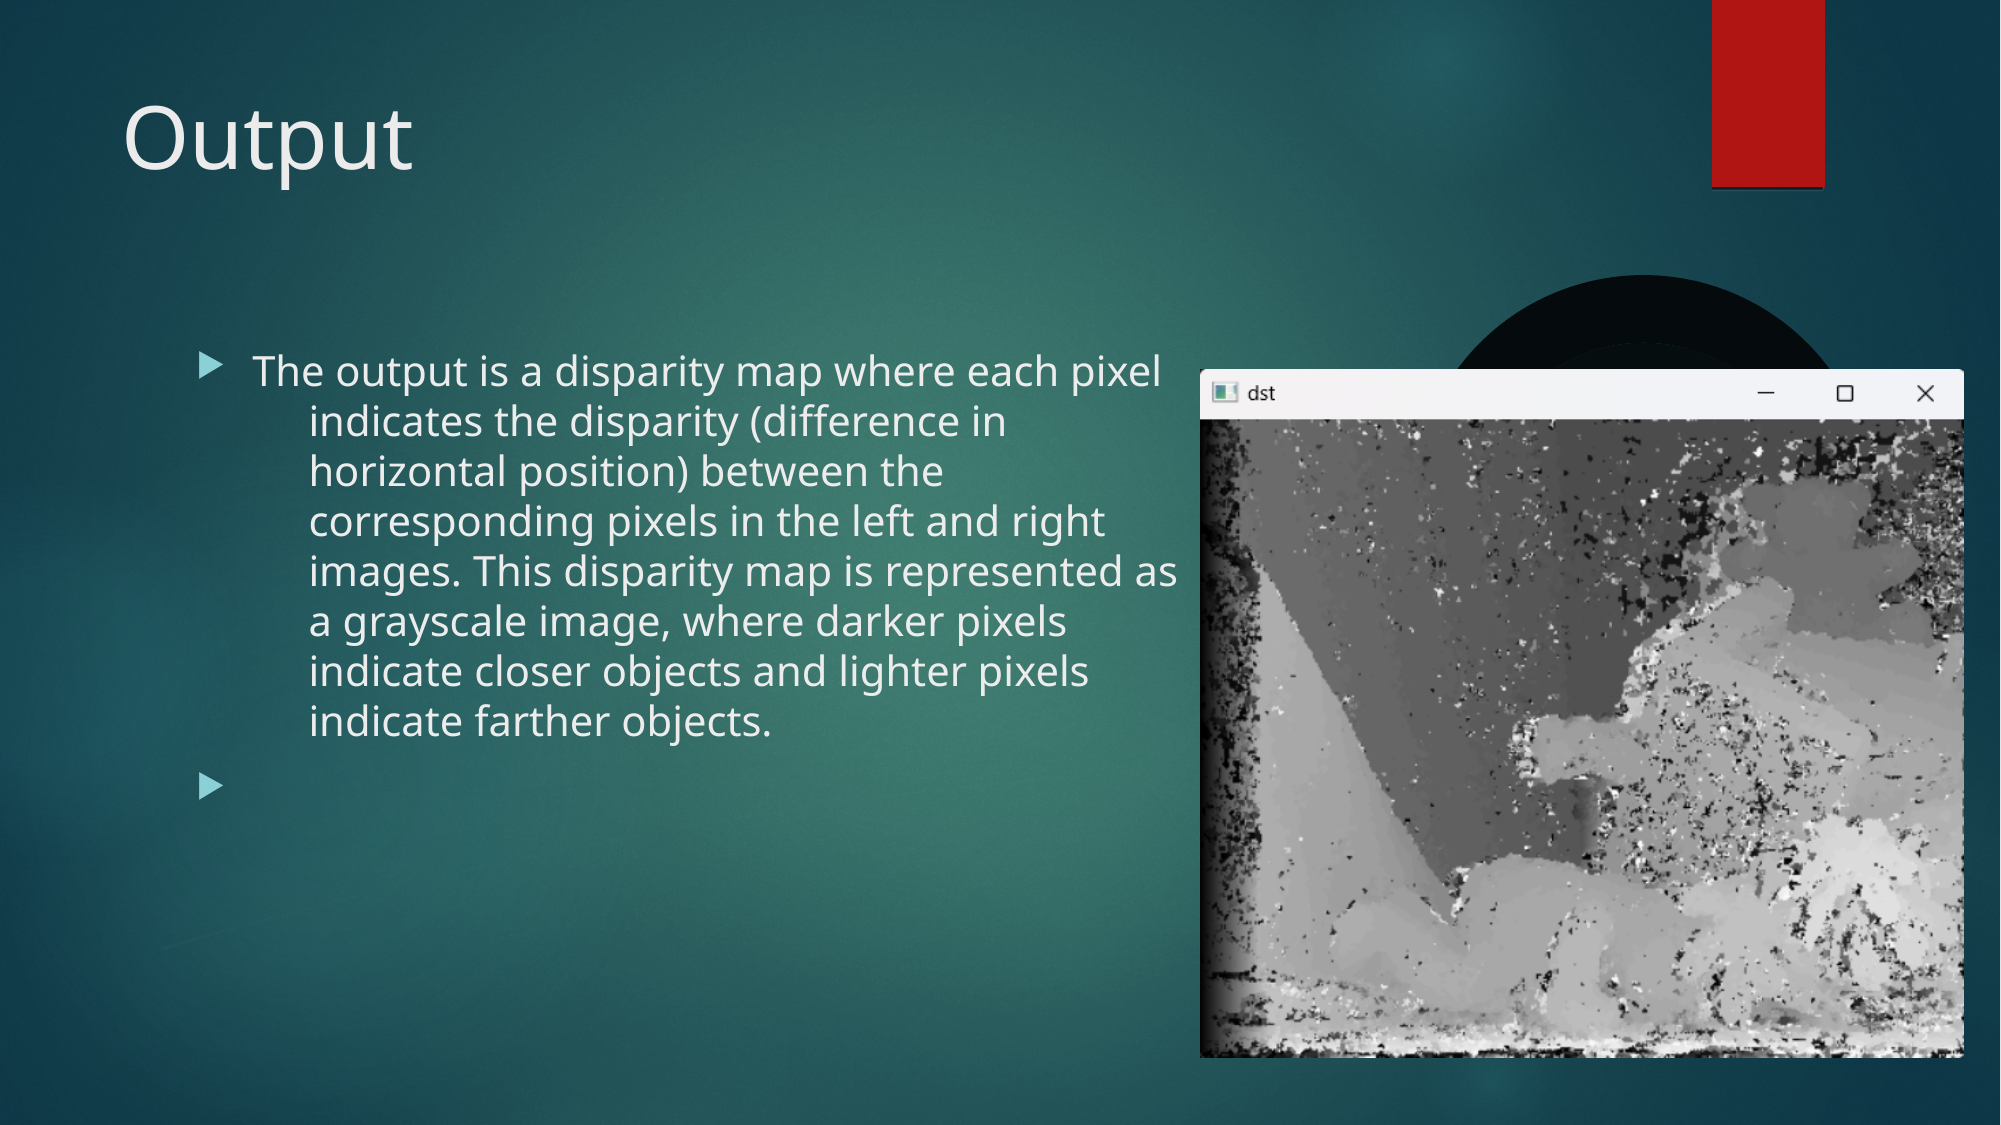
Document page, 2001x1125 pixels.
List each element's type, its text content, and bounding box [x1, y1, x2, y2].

title Output [106, 74, 1649, 305]
list The output is a disparity map where each pixel indicates the disparity (difference in horizontal position) between the corresponding pixels in the left and right images. This disparity map is represented as a grayscale image, where darker pixels indicate closer objects and lighter pixels indicate farther objects. [181, 336, 1201, 1026]
picture [1200, 369, 1964, 1058]
